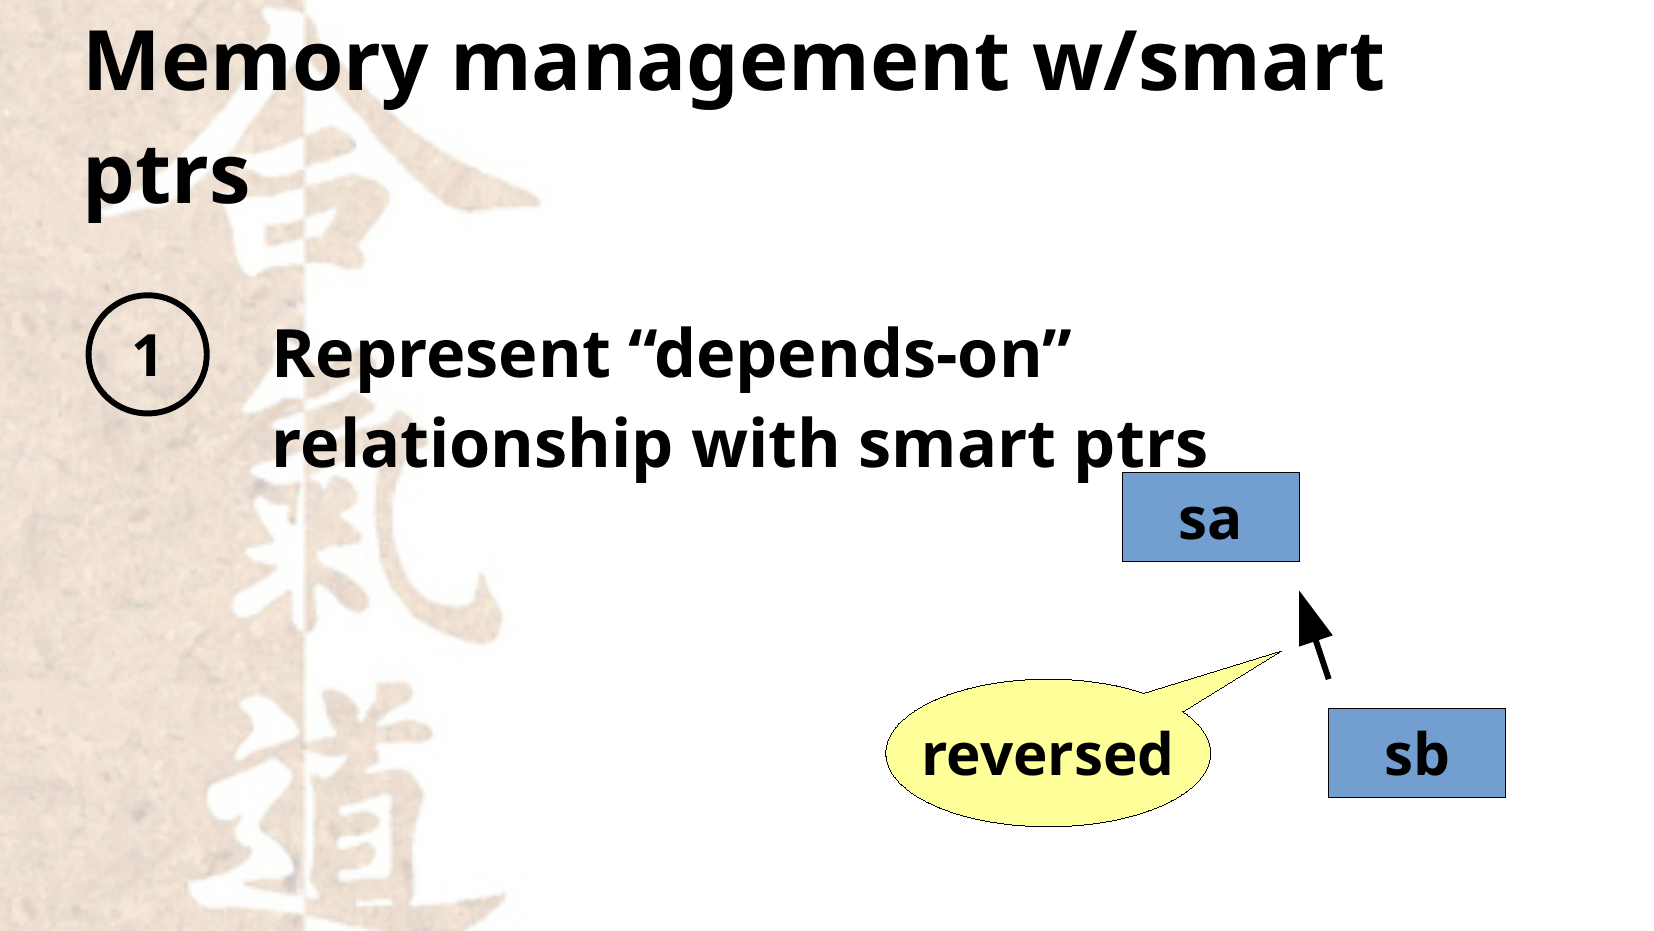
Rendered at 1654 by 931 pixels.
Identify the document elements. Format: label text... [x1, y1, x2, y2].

text_box 1 [88, 295, 207, 414]
text_box sb [1328, 708, 1506, 798]
title Memory management w/smart ptrs [82, 37, 1571, 193]
picture [0, 0, 1654, 931]
text_box Represent “depends-on” relationship with smart ptrs [236, 305, 1447, 508]
text_box sa [1218, 524, 1229, 533]
text_box reversed [885, 651, 1282, 827]
text_box sa [1122, 508, 1300, 562]
